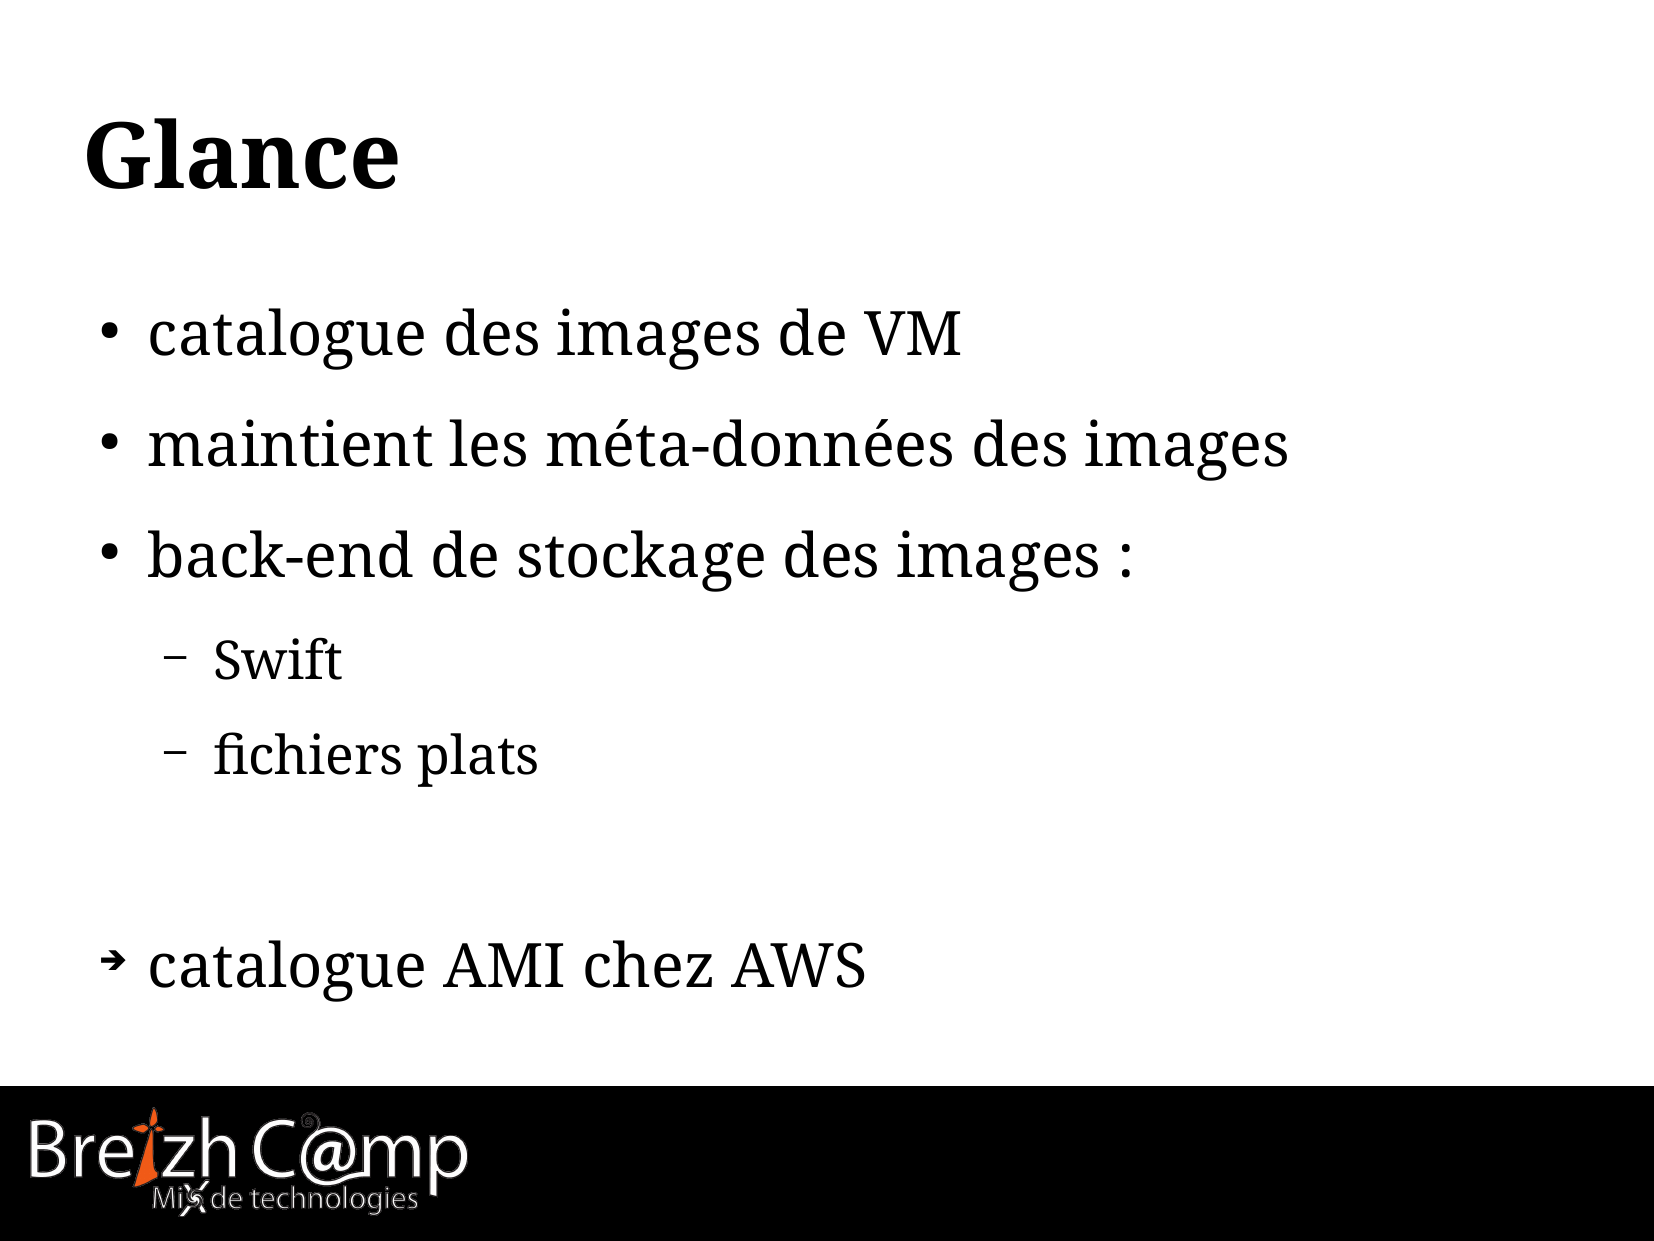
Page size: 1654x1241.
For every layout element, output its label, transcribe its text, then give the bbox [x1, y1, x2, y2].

list catalogue des images de VM maintient les méta-données des images back-end de stockage des images : Swift fichiers plats catalogue AMI chez AWS [82, 290, 1538, 1010]
title Glance [82, 49, 1571, 257]
picture [30, 1107, 468, 1217]
